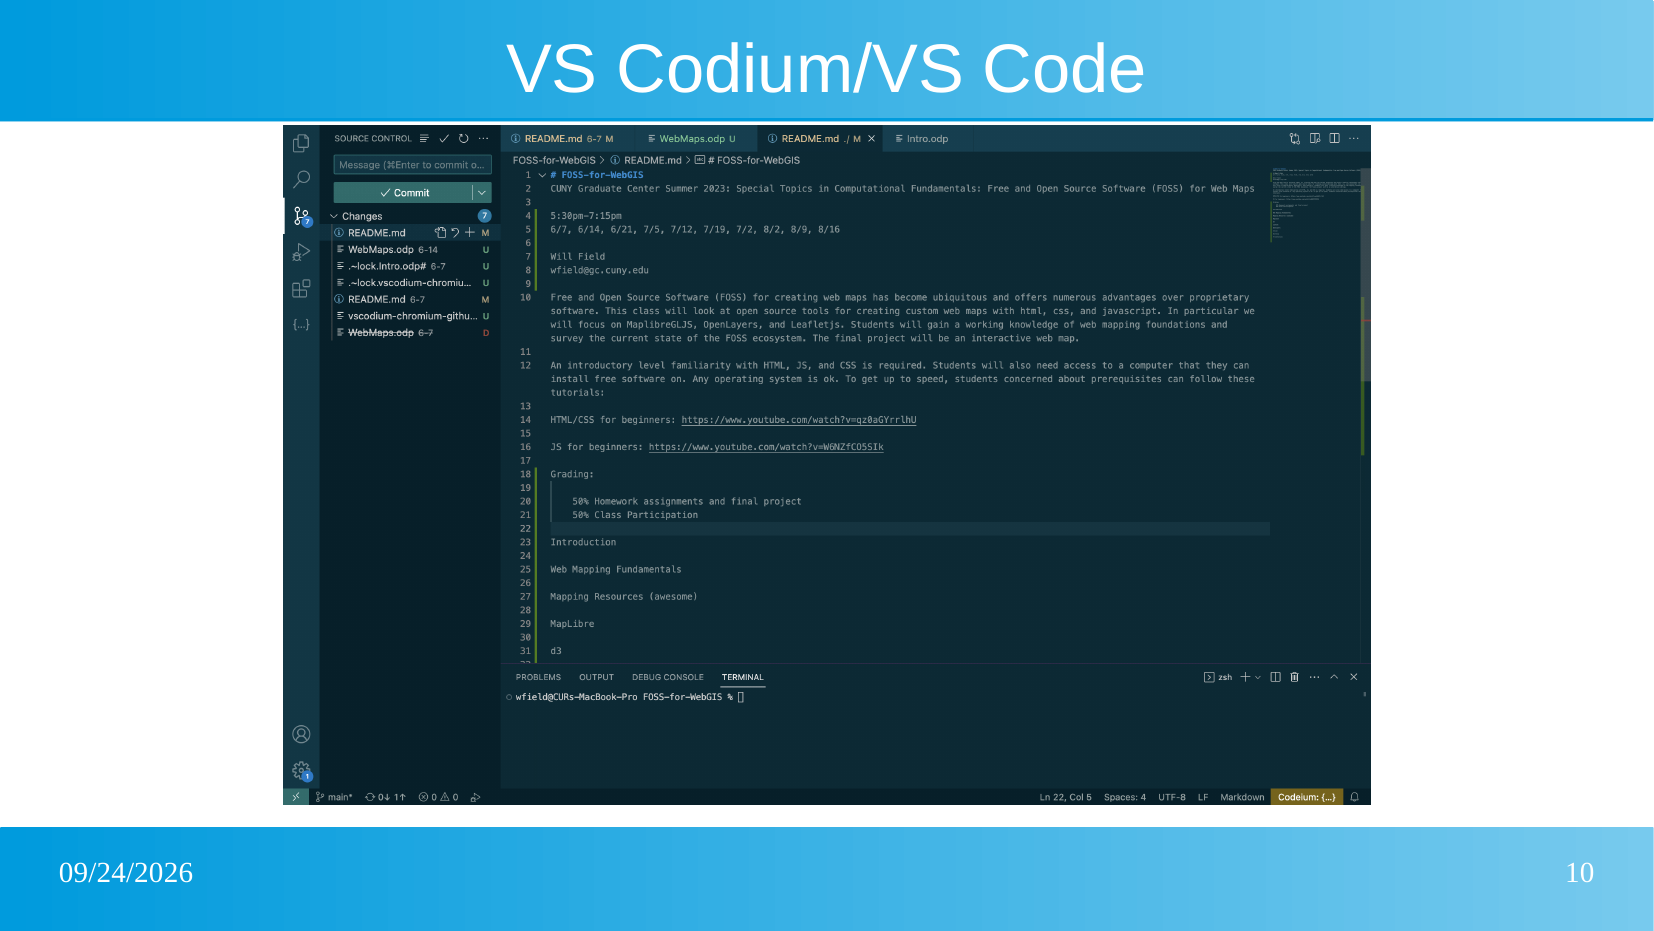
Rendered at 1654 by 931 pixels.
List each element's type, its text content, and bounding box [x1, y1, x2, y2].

title VS Codium/VS Code [59, 29, 1595, 108]
picture [283, 125, 1371, 805]
